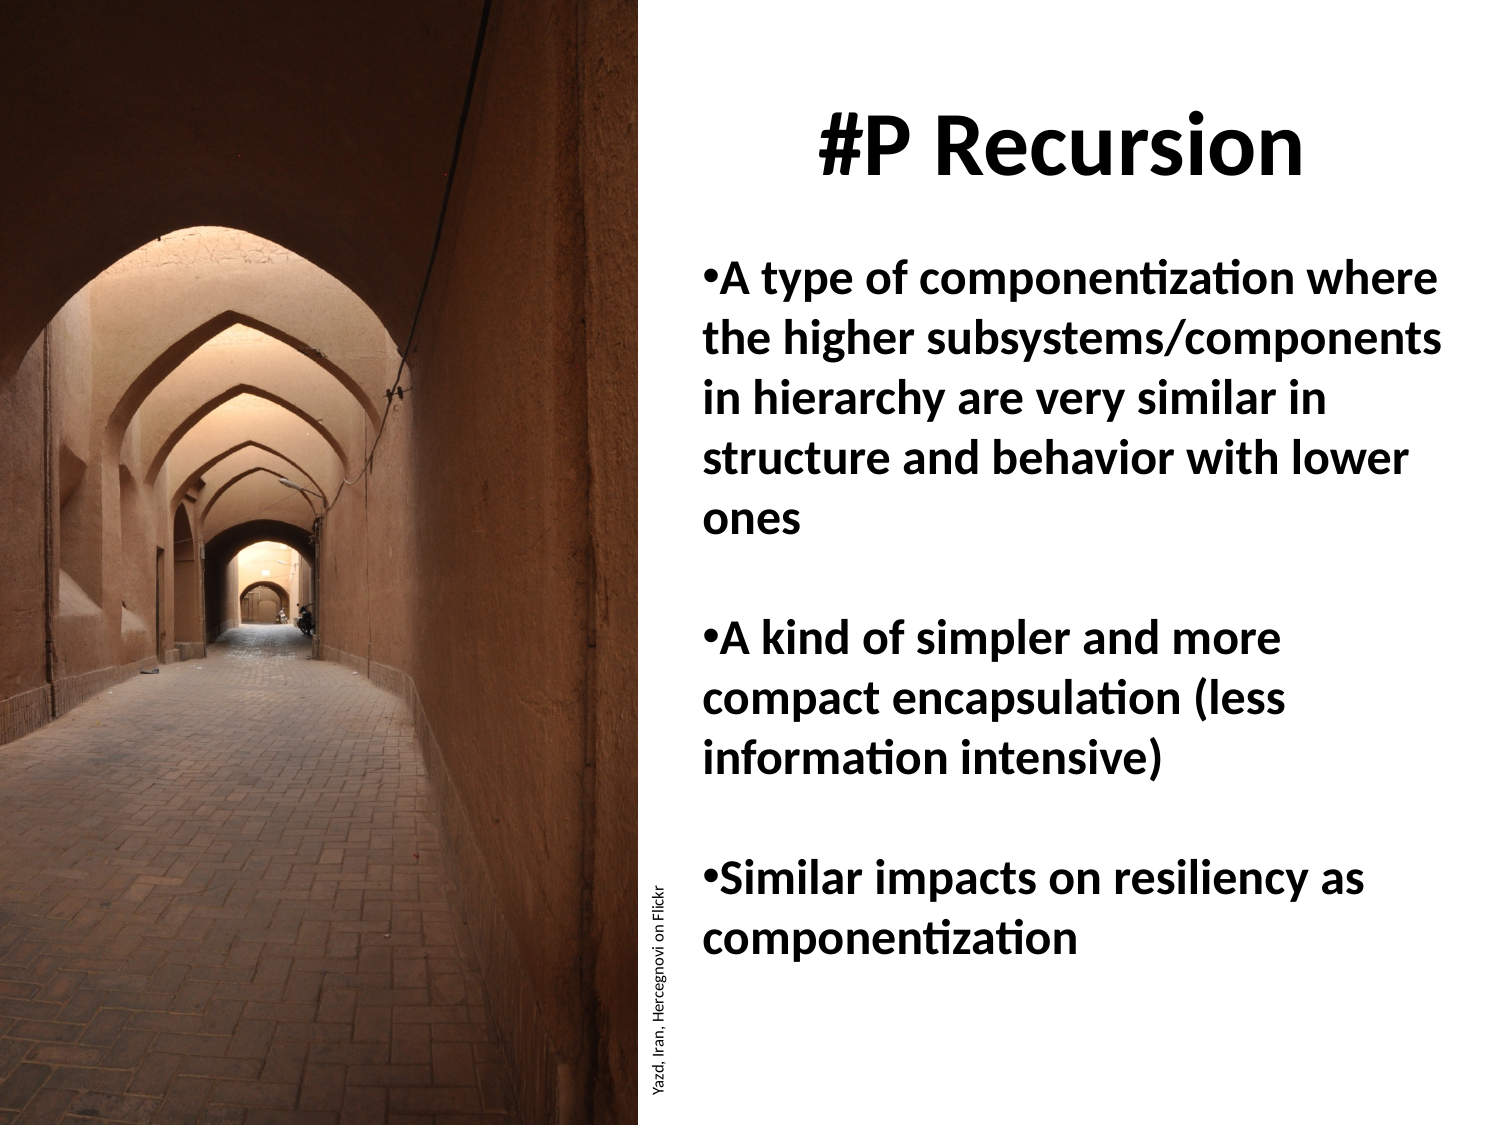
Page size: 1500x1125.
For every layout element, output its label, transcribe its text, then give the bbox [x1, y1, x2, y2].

text_box A type of componentization where the higher subsystems/components in hierarchy are very similar in structure and behavior with lower ones A kind of simpler and more compact encapsulation (less information intensive) Similar impacts on resiliency as componentization [687, 237, 1475, 973]
picture [0, 0, 638, 1125]
text_box Yazd, Iran, Hercegnovi on Flickr [639, 871, 675, 1111]
title #P Recursion [699, 45, 1425, 233]
